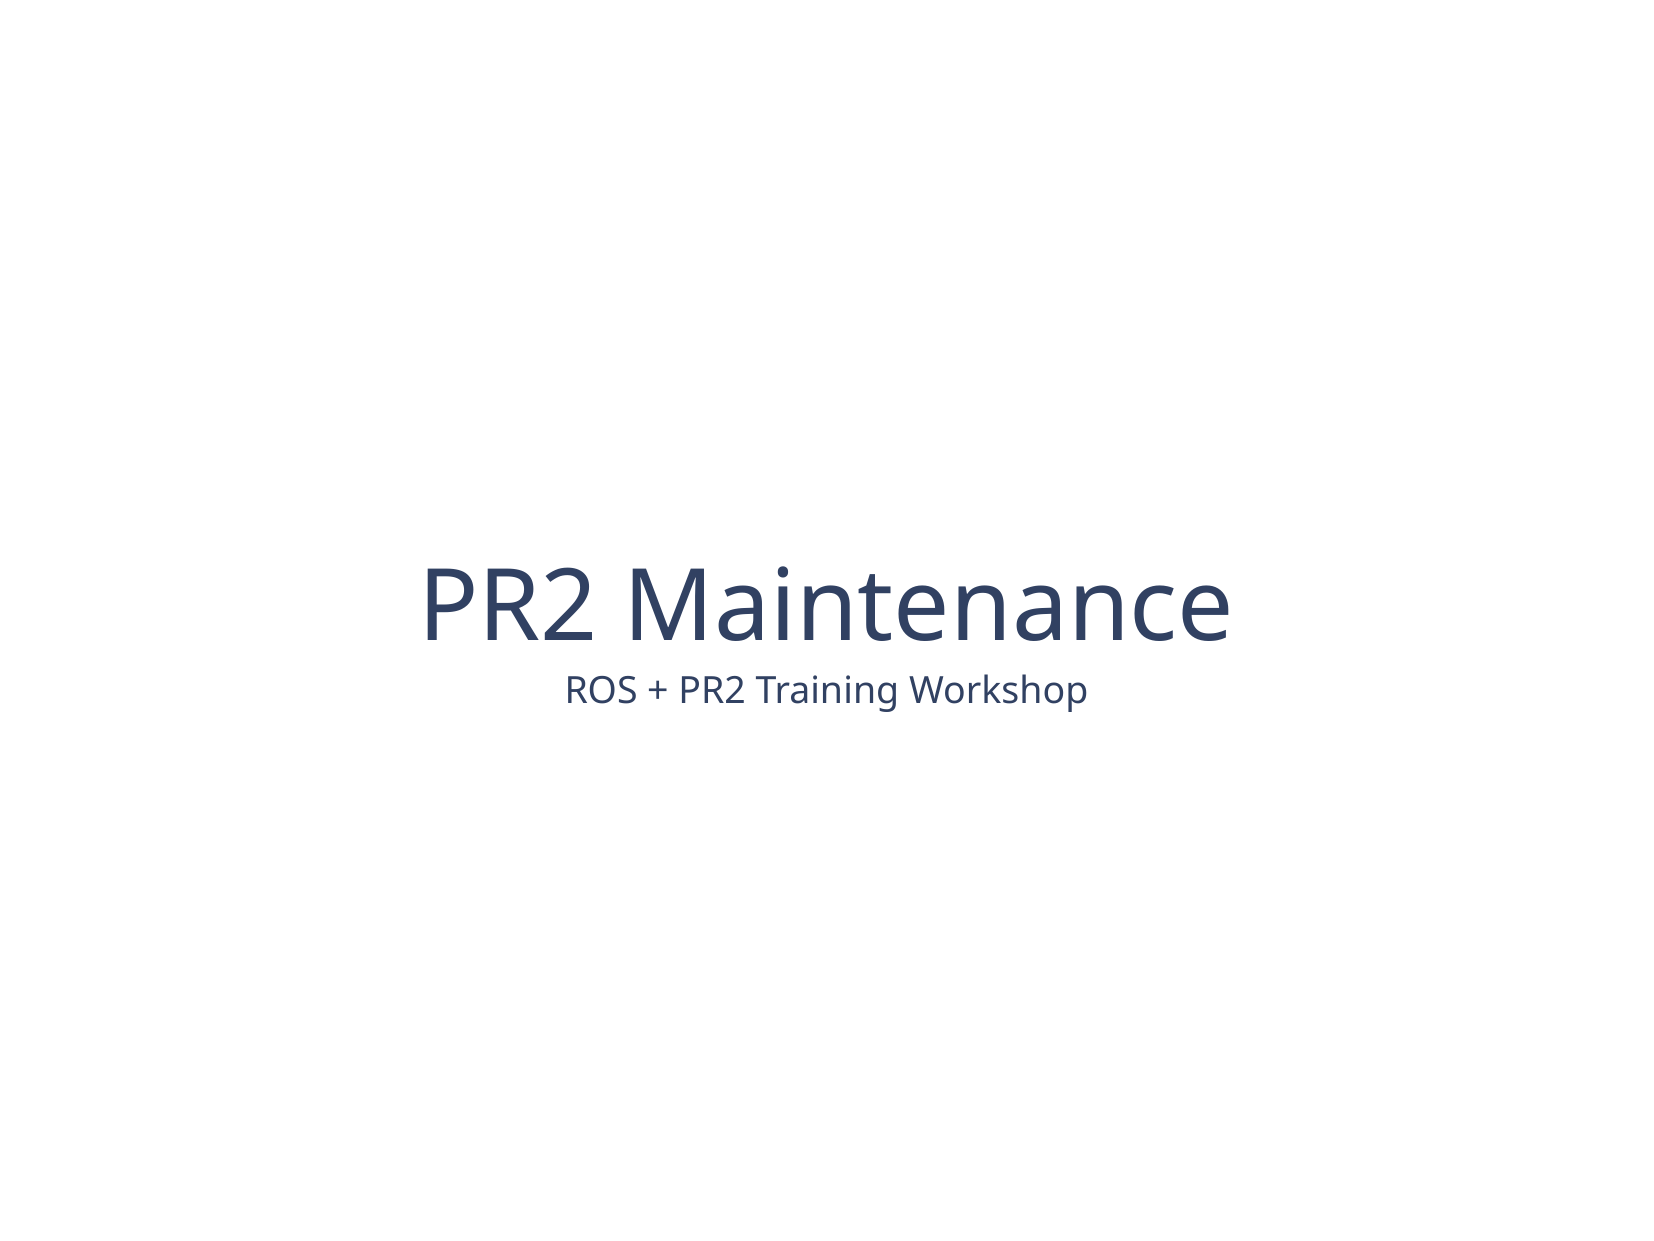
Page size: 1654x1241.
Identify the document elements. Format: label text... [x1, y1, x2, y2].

text_box ROS + PR2 Training Workshop [0, 656, 1654, 715]
text_box PR2 Maintenance [0, 526, 1654, 656]
